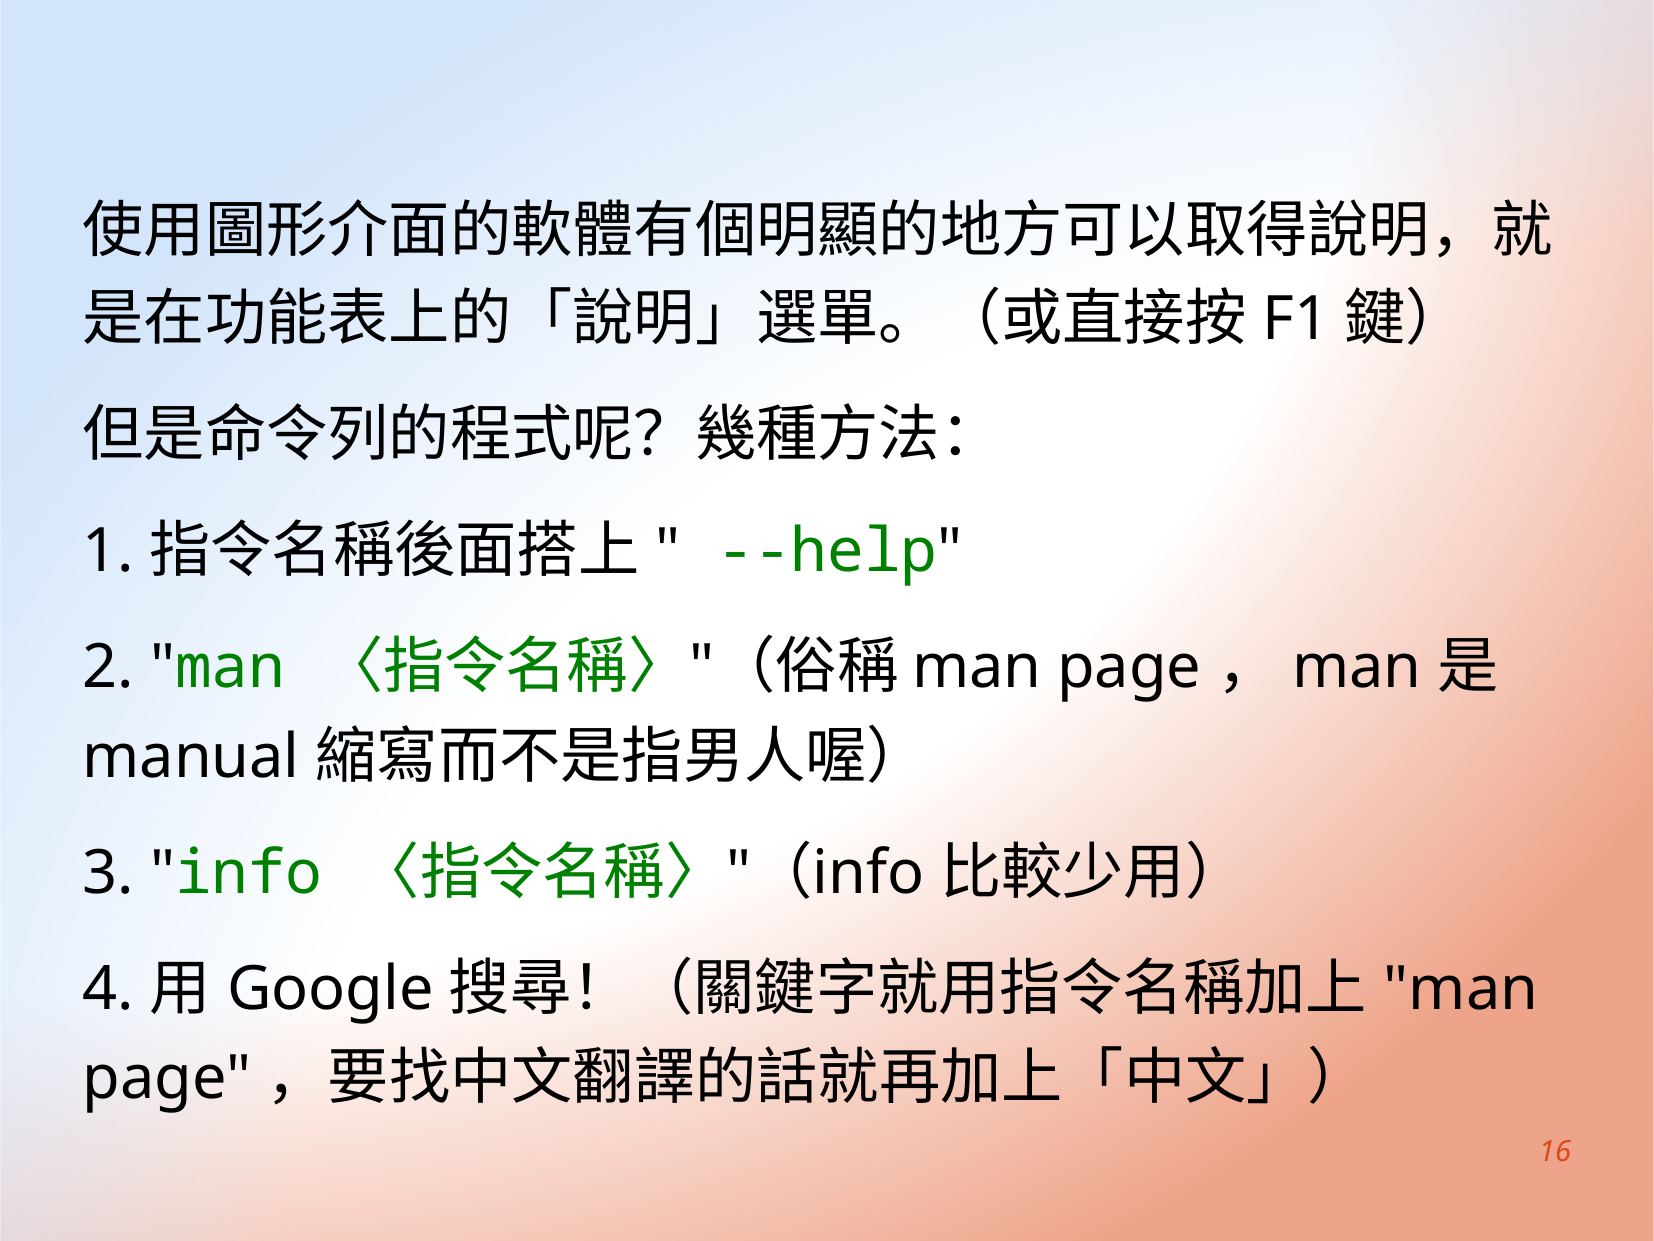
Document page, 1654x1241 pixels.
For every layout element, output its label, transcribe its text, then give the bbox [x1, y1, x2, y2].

picture [0, 0, 1654, 1241]
list 使用圖形介面的軟體有個明顯的地方可以取得說明，就是在功能表上的「說明」選單。（或直接按F1鍵） 但是命令列的程式呢？幾種方法： 1.指令名稱後面搭上" --help" 2. "man 〈指令名稱〉"（俗稱 man page ， man 是 manual 縮寫而不是指男人喔） 3. "info 〈指令名稱〉"（info 比較少用） 4.用Google搜尋！（關鍵字就用指令名稱加上"man page"，要找中文翻譯的話就再加上「中文」） [82, 180, 1571, 1201]
